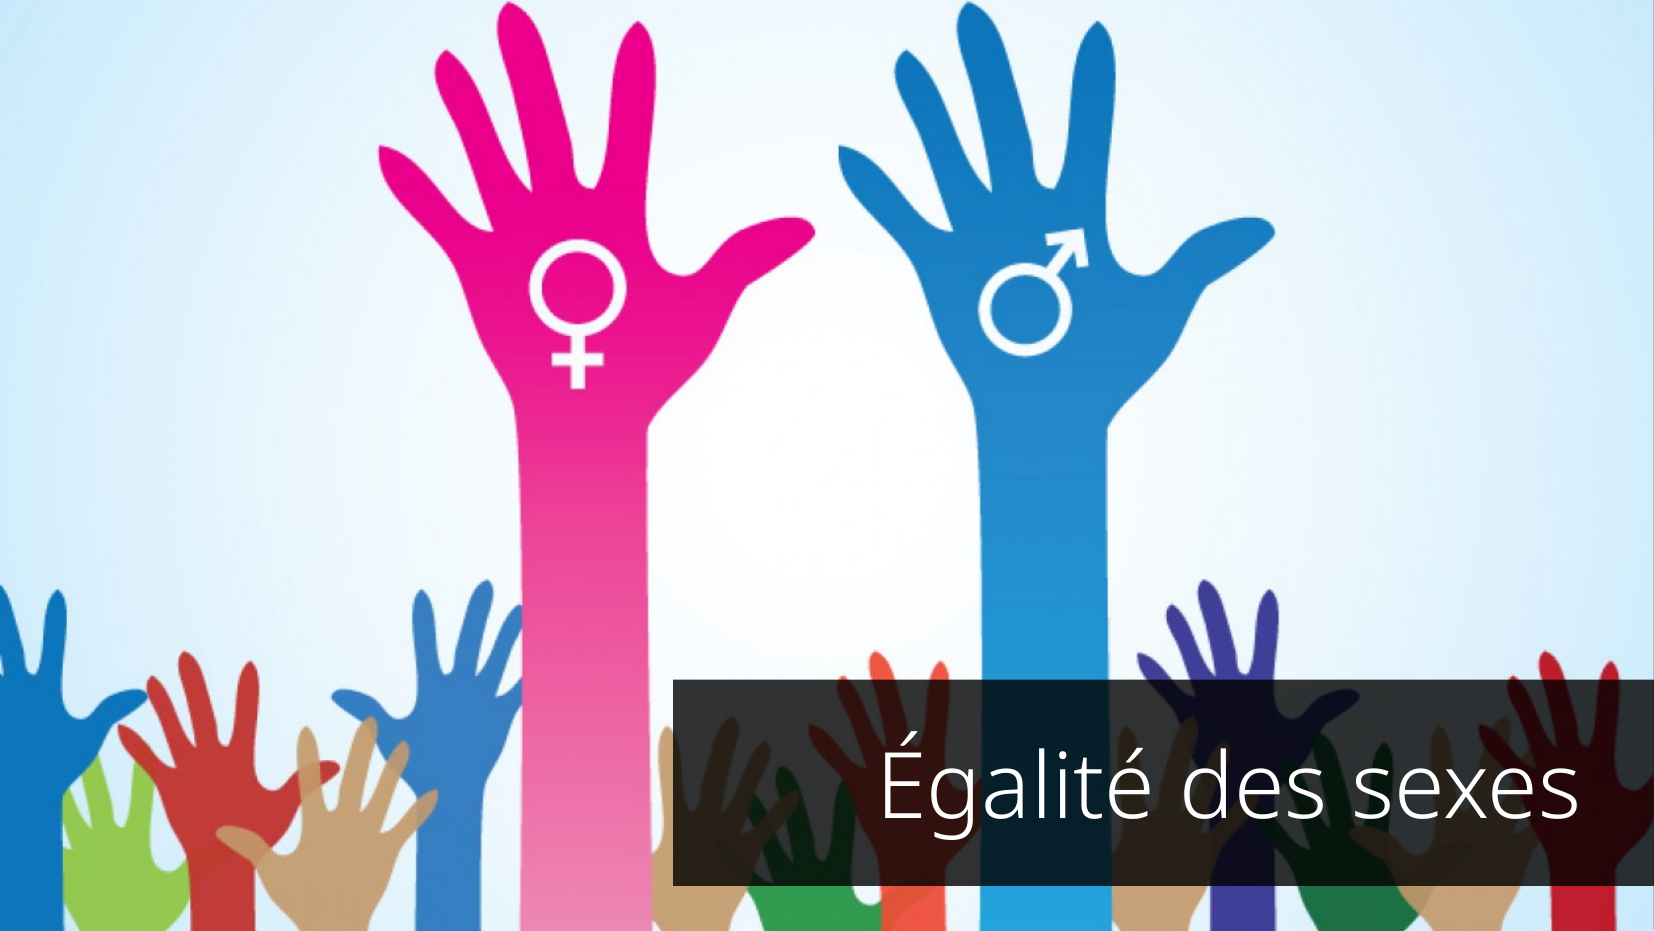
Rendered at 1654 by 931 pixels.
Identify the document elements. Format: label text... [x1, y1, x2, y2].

picture [0, 0, 1654, 931]
text_box Égalité des sexes [673, 679, 1654, 886]
